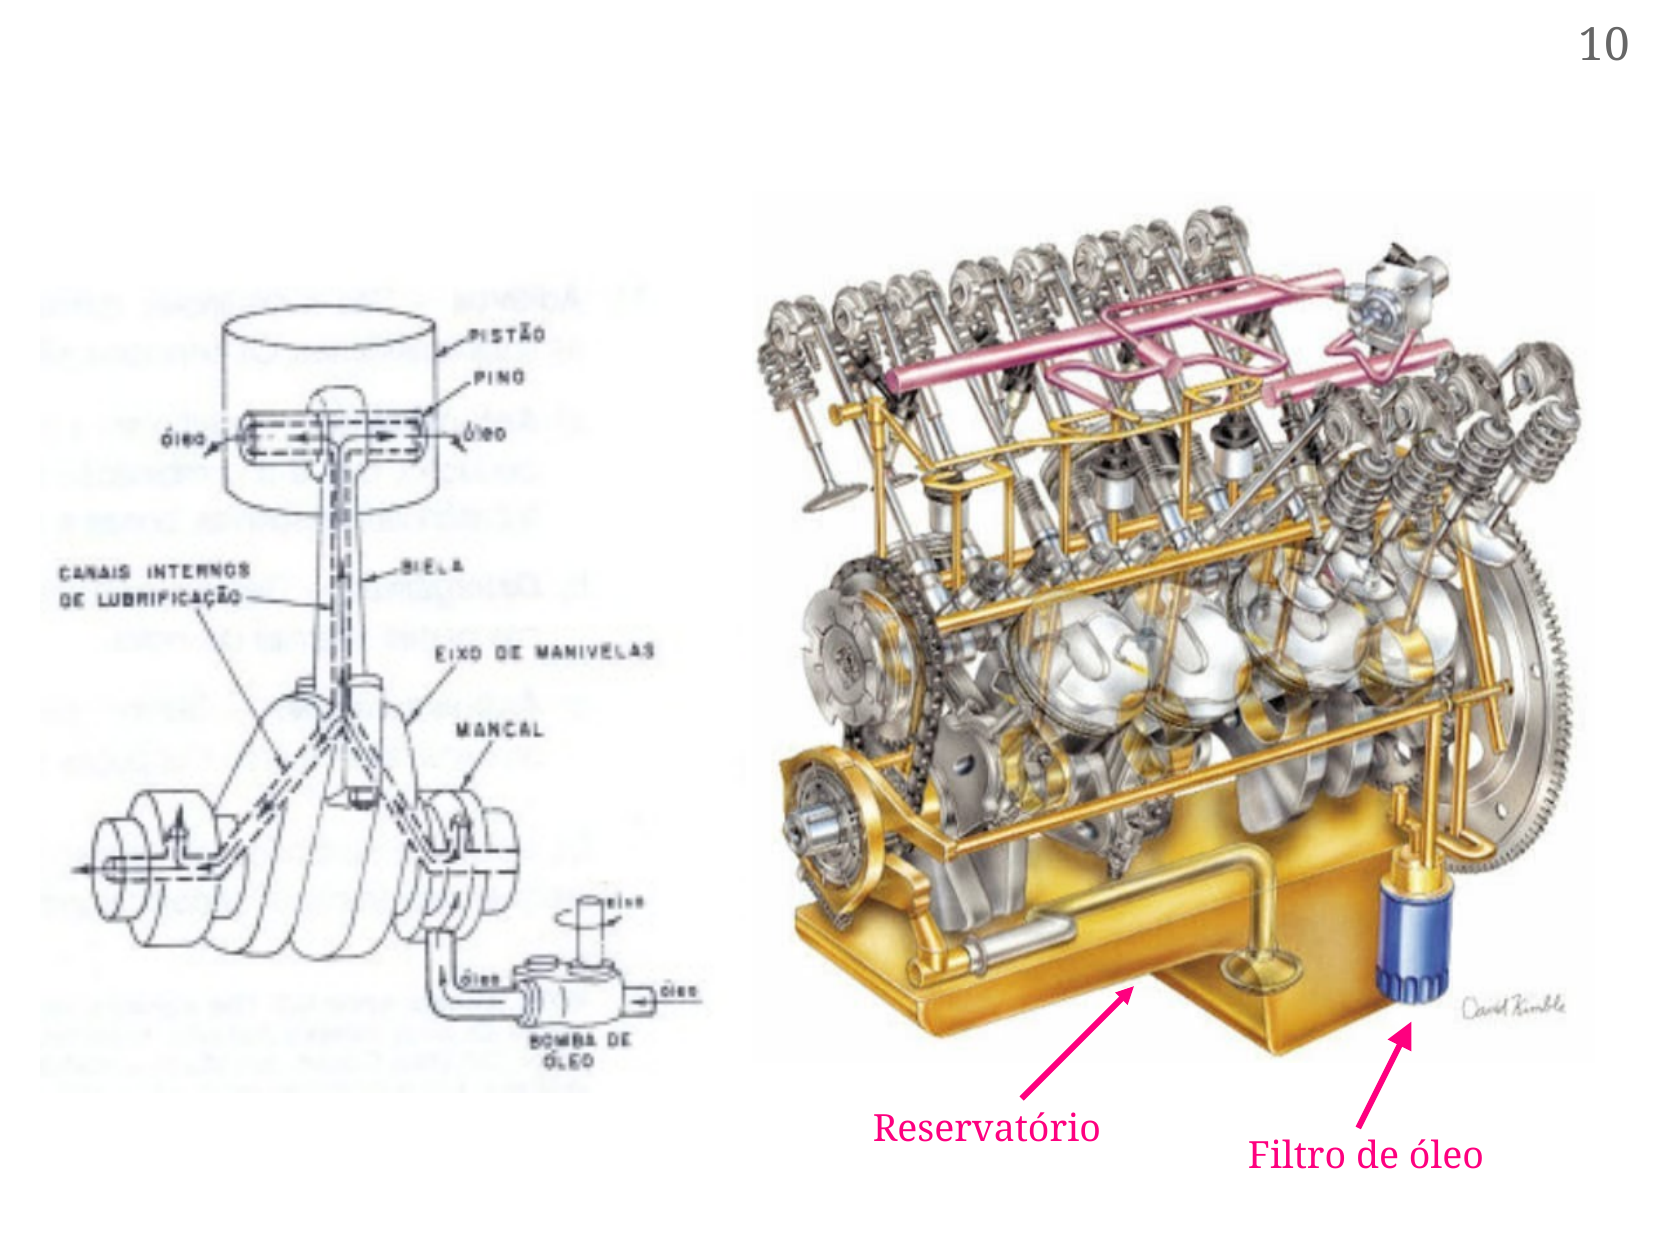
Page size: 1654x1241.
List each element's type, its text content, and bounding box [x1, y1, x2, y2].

text_box Reservatório [856, 1092, 1144, 1168]
text_box Filtro de óleo [1228, 1116, 1530, 1198]
picture [40, 267, 746, 1093]
picture [752, 191, 1595, 1063]
